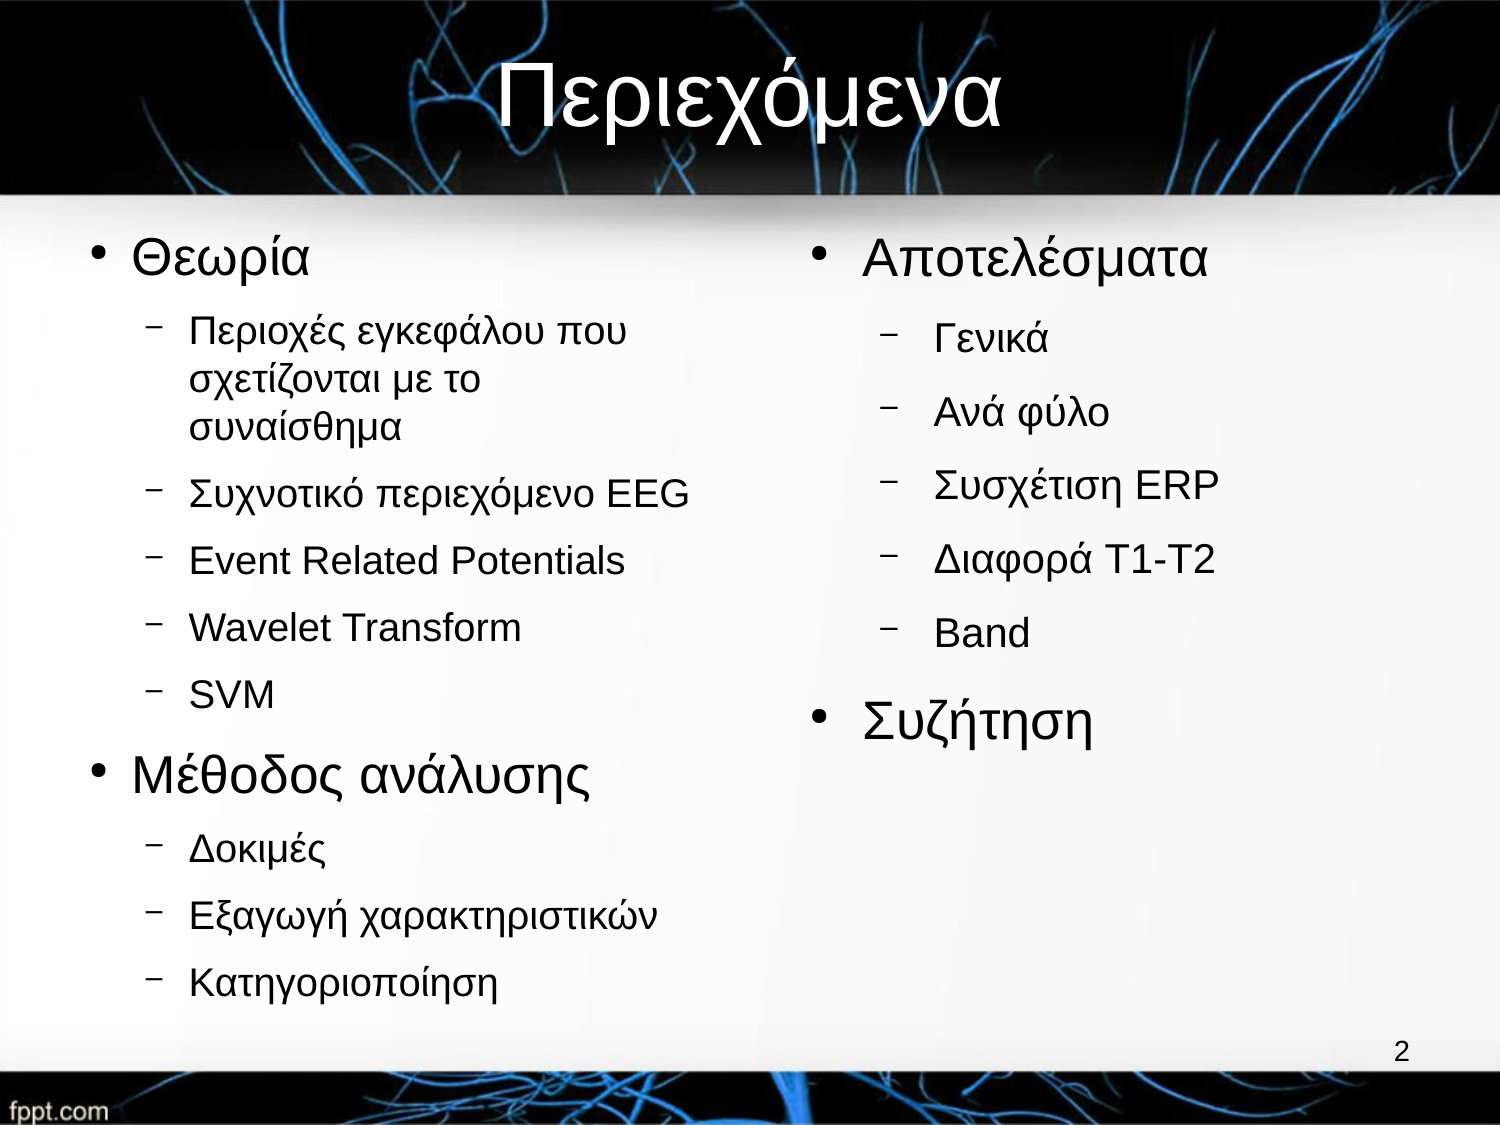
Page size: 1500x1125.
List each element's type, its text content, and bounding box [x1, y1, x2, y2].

list Αποτελέσματα Γενικά Ανά φύλο Συσχέτιση ERP Διαφορά T1-T2 Band Συζήτηση [791, 221, 1447, 901]
list Θεωρία Περιοχές εγκεφάλου που σχετίζονται με το συναίσθημα Συχνοτικό περιεχόμενο EEG Event Related Potentials Wavelet Transform SVM Μέθοδος ανάλυσης Δοκιμές Εξαγωγή χαρακτηριστικών Κατηγοριοποίηση [75, 221, 706, 1023]
picture [0, 0, 1500, 1125]
title Περιεχόμενα [75, 0, 1425, 184]
